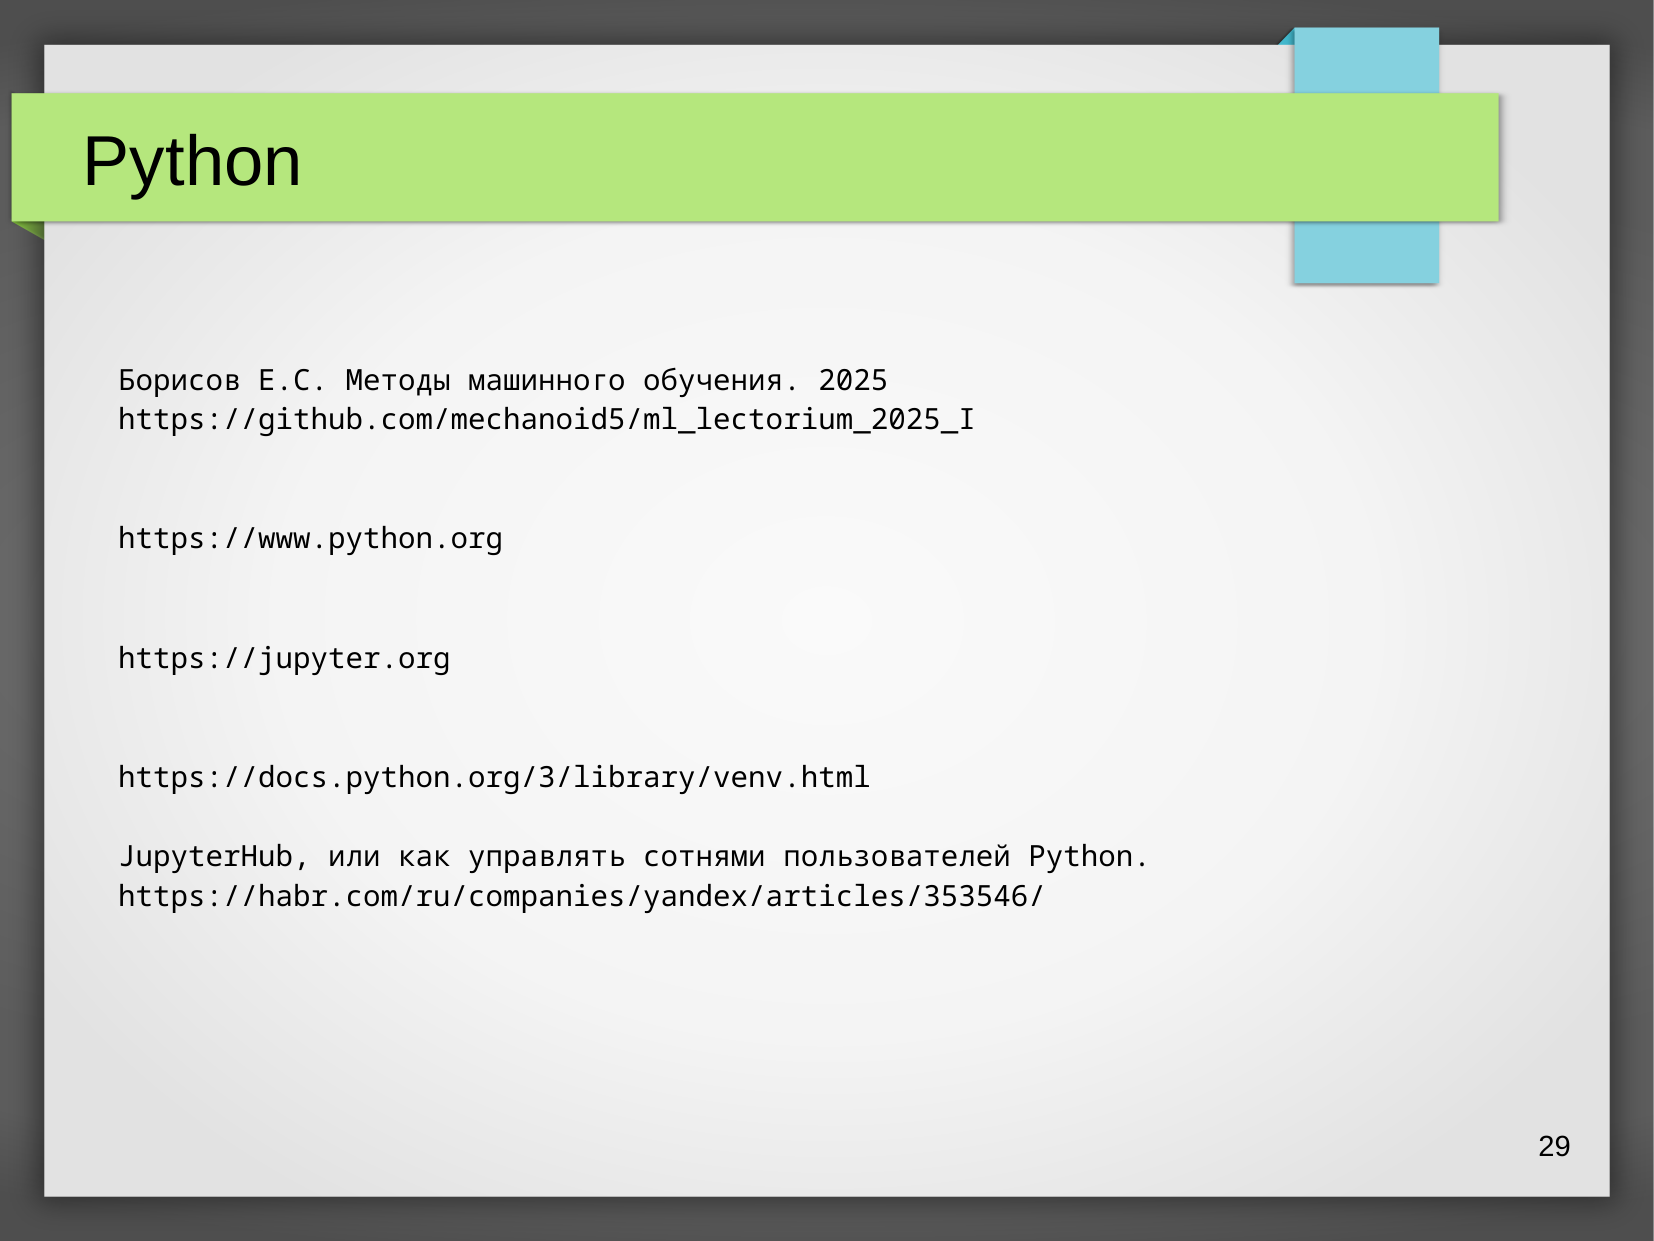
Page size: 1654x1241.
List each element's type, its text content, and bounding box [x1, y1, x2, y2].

picture [0, 0, 1654, 1241]
text_box Борисов Е.С. Методы машинного обучения. 2025 https://github.com/mechanoid5/ml_lectorium_2025_I https://www.python.org https://jupyter.org https://docs.python.org/3/library/venv.html JupyterHub, или как управлять сотнями пользователей Python. https://habr.com/ru/companies/yandex/articles/353546/ [118, 330, 1441, 983]
title Python [82, 96, 1571, 225]
